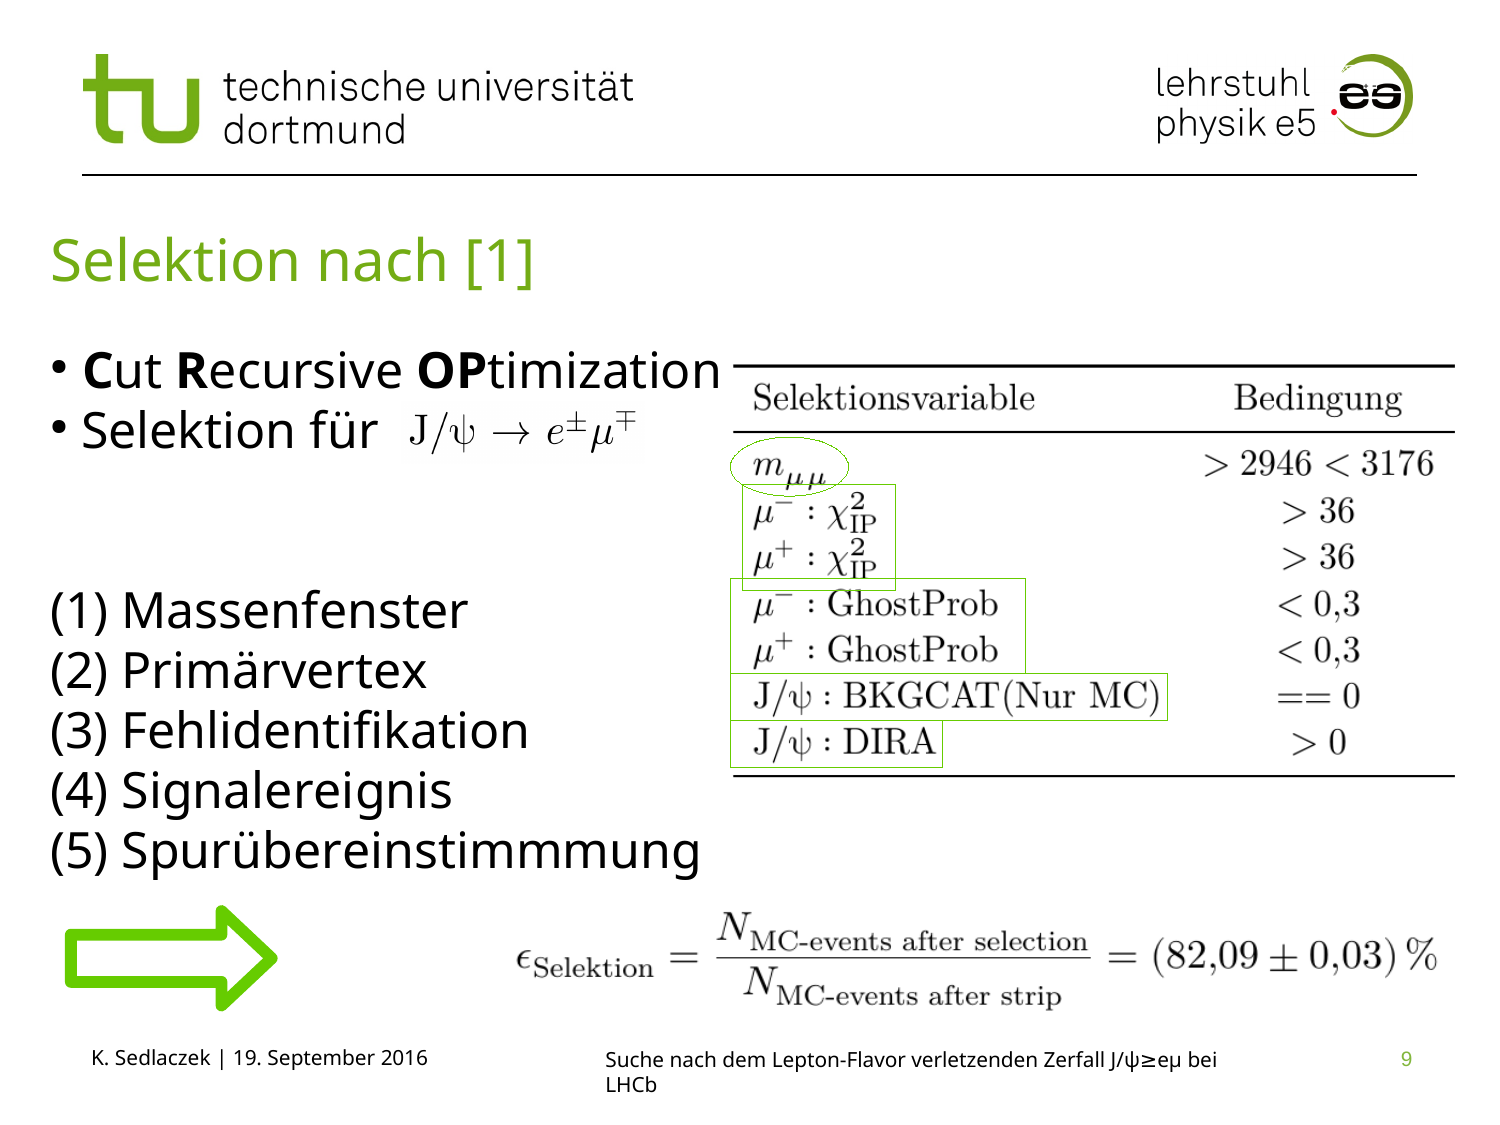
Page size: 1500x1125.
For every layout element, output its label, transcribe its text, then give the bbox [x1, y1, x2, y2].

picture [780, 721, 942, 767]
picture [780, 485, 895, 578]
text_box Cut Recursive OPtimization Selektion für Massenfenster Primärvertex Fehlidentifikation Signalereignis Spurübereinstimmmung [731, 579, 780, 673]
title Selektion nach [1] [35, 177, 1405, 340]
picture [401, 401, 645, 464]
picture [780, 674, 1167, 720]
text_box Cut Recursive OPtimization Selektion für Massenfenster Primärvertex Fehlidentifikation Signalereignis Spurübereinstimmmung [35, 330, 780, 1006]
picture [1158, 54, 1413, 144]
text_box K. Sedlaczek | 19. September 2016 [76, 1037, 513, 1113]
text_box Cut Recursive OPtimization Selektion für Massenfenster Primärvertex Fehlidentifikation Signalereignis Spurübereinstimmmung [77, 927, 262, 990]
picture [780, 579, 895, 590]
picture [780, 579, 1025, 673]
picture [780, 342, 1500, 804]
picture [496, 897, 1441, 1028]
text_box Suche nach dem Lepton-Flavor verletzenden Zerfall J/ψ≥eµ bei LHCb [590, 1039, 1288, 1093]
picture [83, 54, 633, 144]
text_box Cut Recursive OPtimization Selektion für Massenfenster Primärvertex Fehlidentifikation Signalereignis Spurübereinstimmmung [743, 485, 780, 578]
